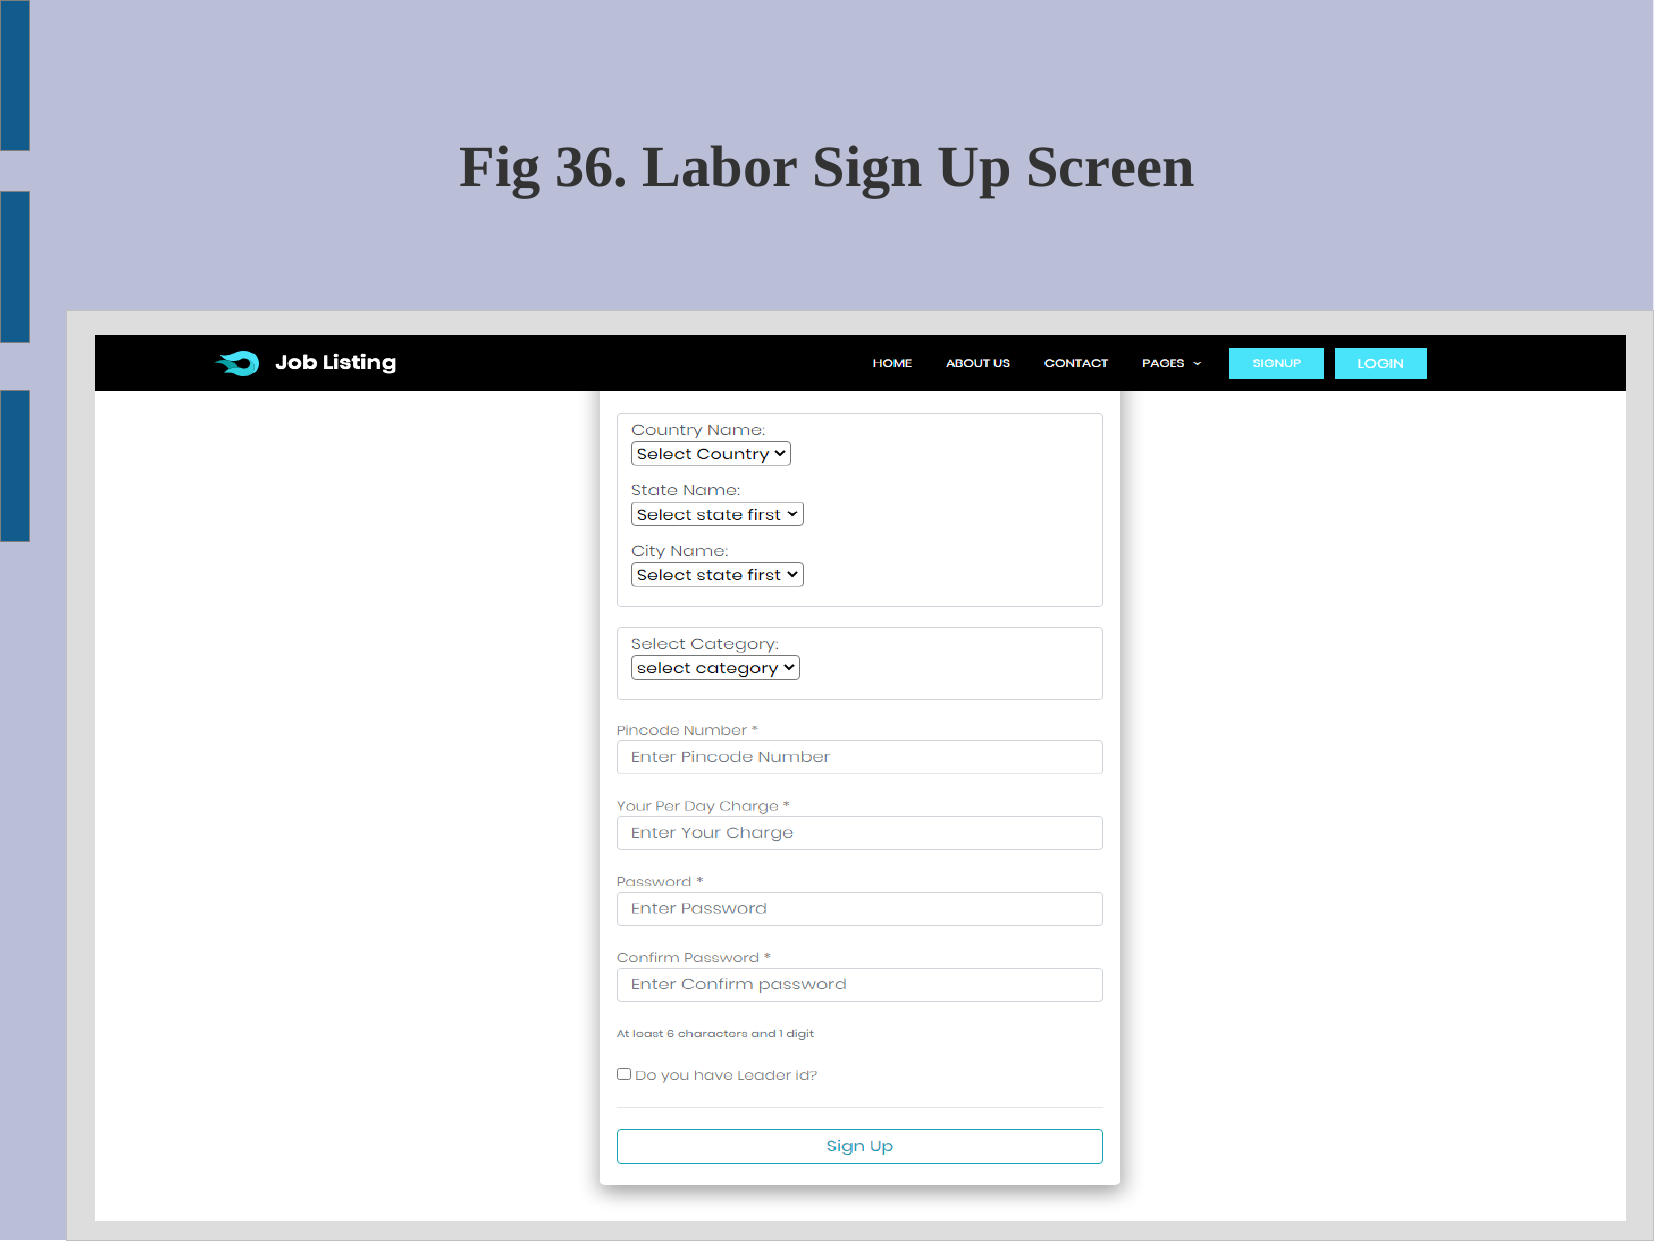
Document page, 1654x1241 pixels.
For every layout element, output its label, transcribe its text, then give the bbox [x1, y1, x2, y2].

title Fig 36. Labor Sign Up Screen [121, 62, 1534, 271]
picture [95, 335, 1626, 1221]
